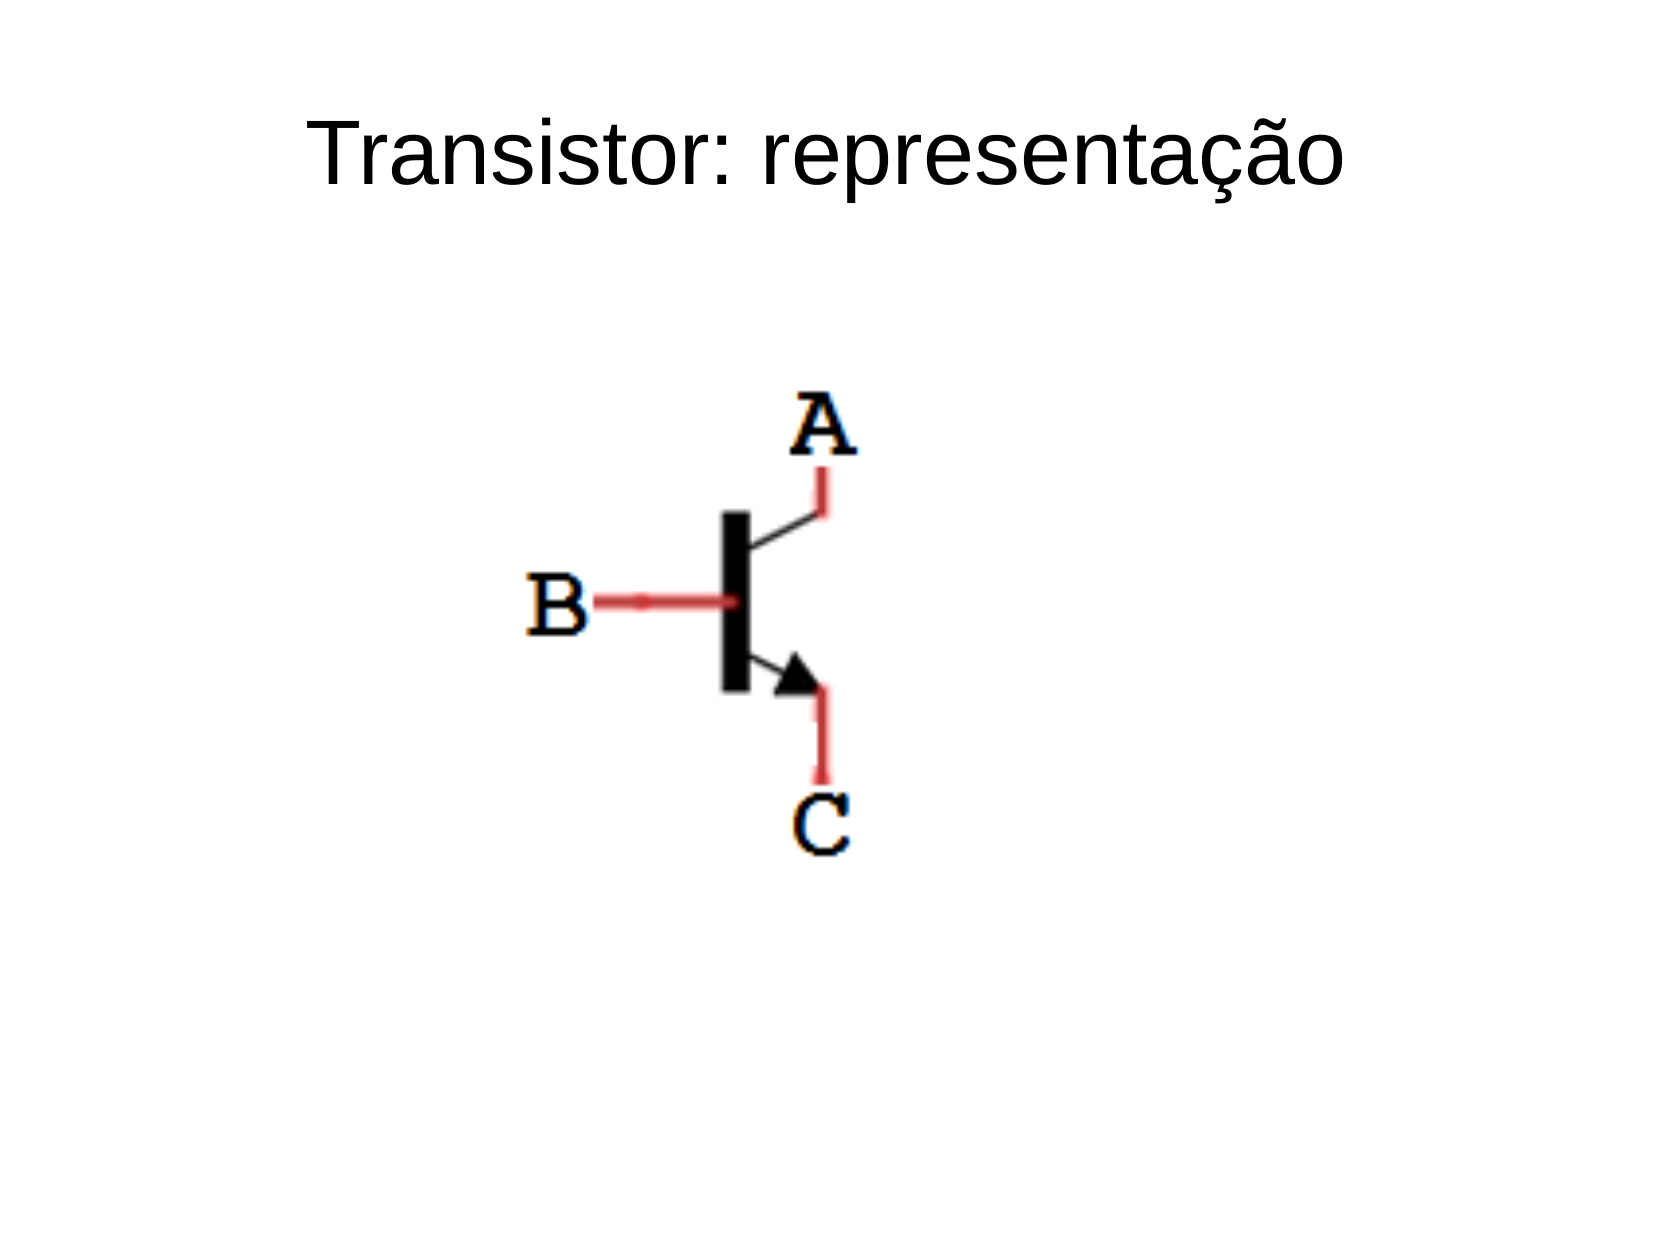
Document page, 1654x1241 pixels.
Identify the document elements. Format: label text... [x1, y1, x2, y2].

picture [516, 354, 886, 877]
title Transistor: representação [82, 49, 1571, 257]
